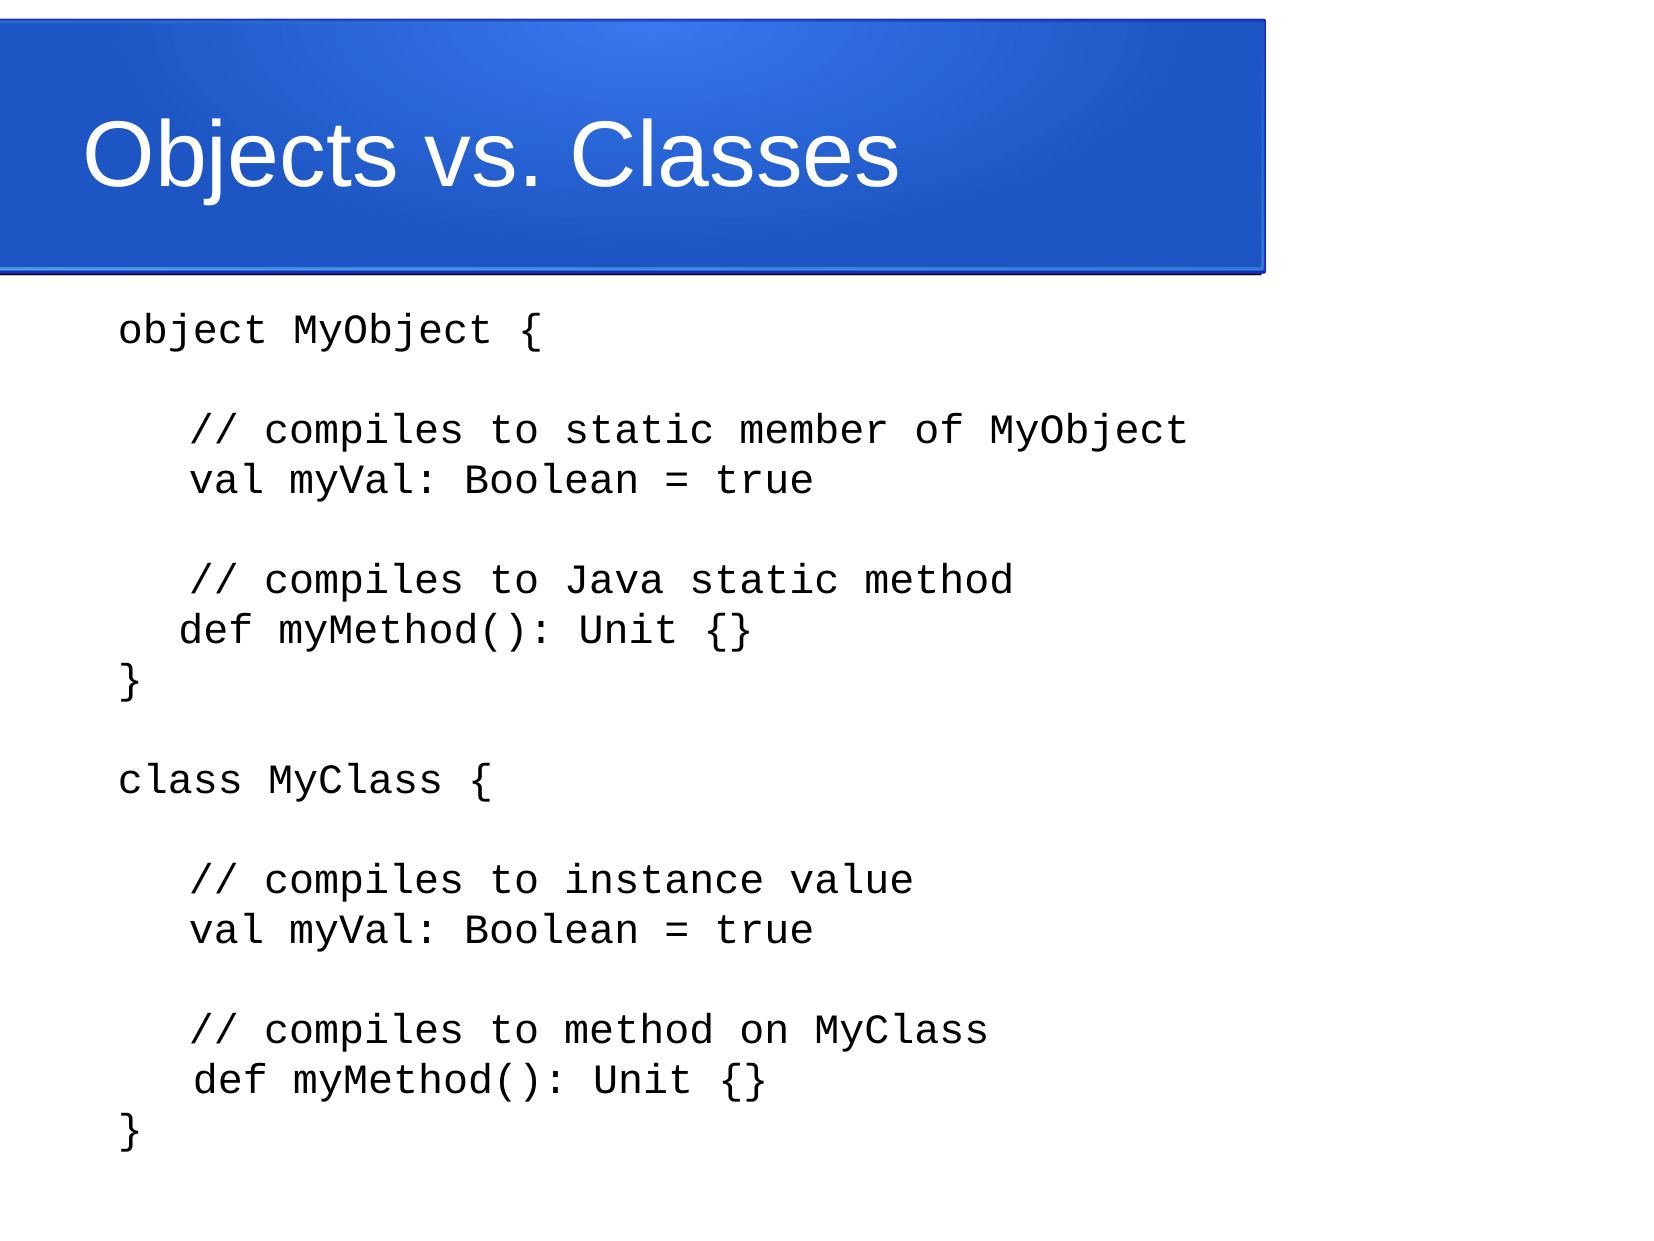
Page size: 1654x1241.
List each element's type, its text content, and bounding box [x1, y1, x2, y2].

picture [0, 17, 1269, 282]
text_box Objects vs. Classes [82, 47, 1234, 252]
text_box object MyObject { // compiles to static member of MyObject val myVal: Boolean = true // compiles to Java static method def myMethod(): Unit {} } class MyClass { // compiles to instance value val myVal: Boolean = true // compiles to method on MyClass def myMethod(): Unit {} } [82, 301, 1571, 1022]
